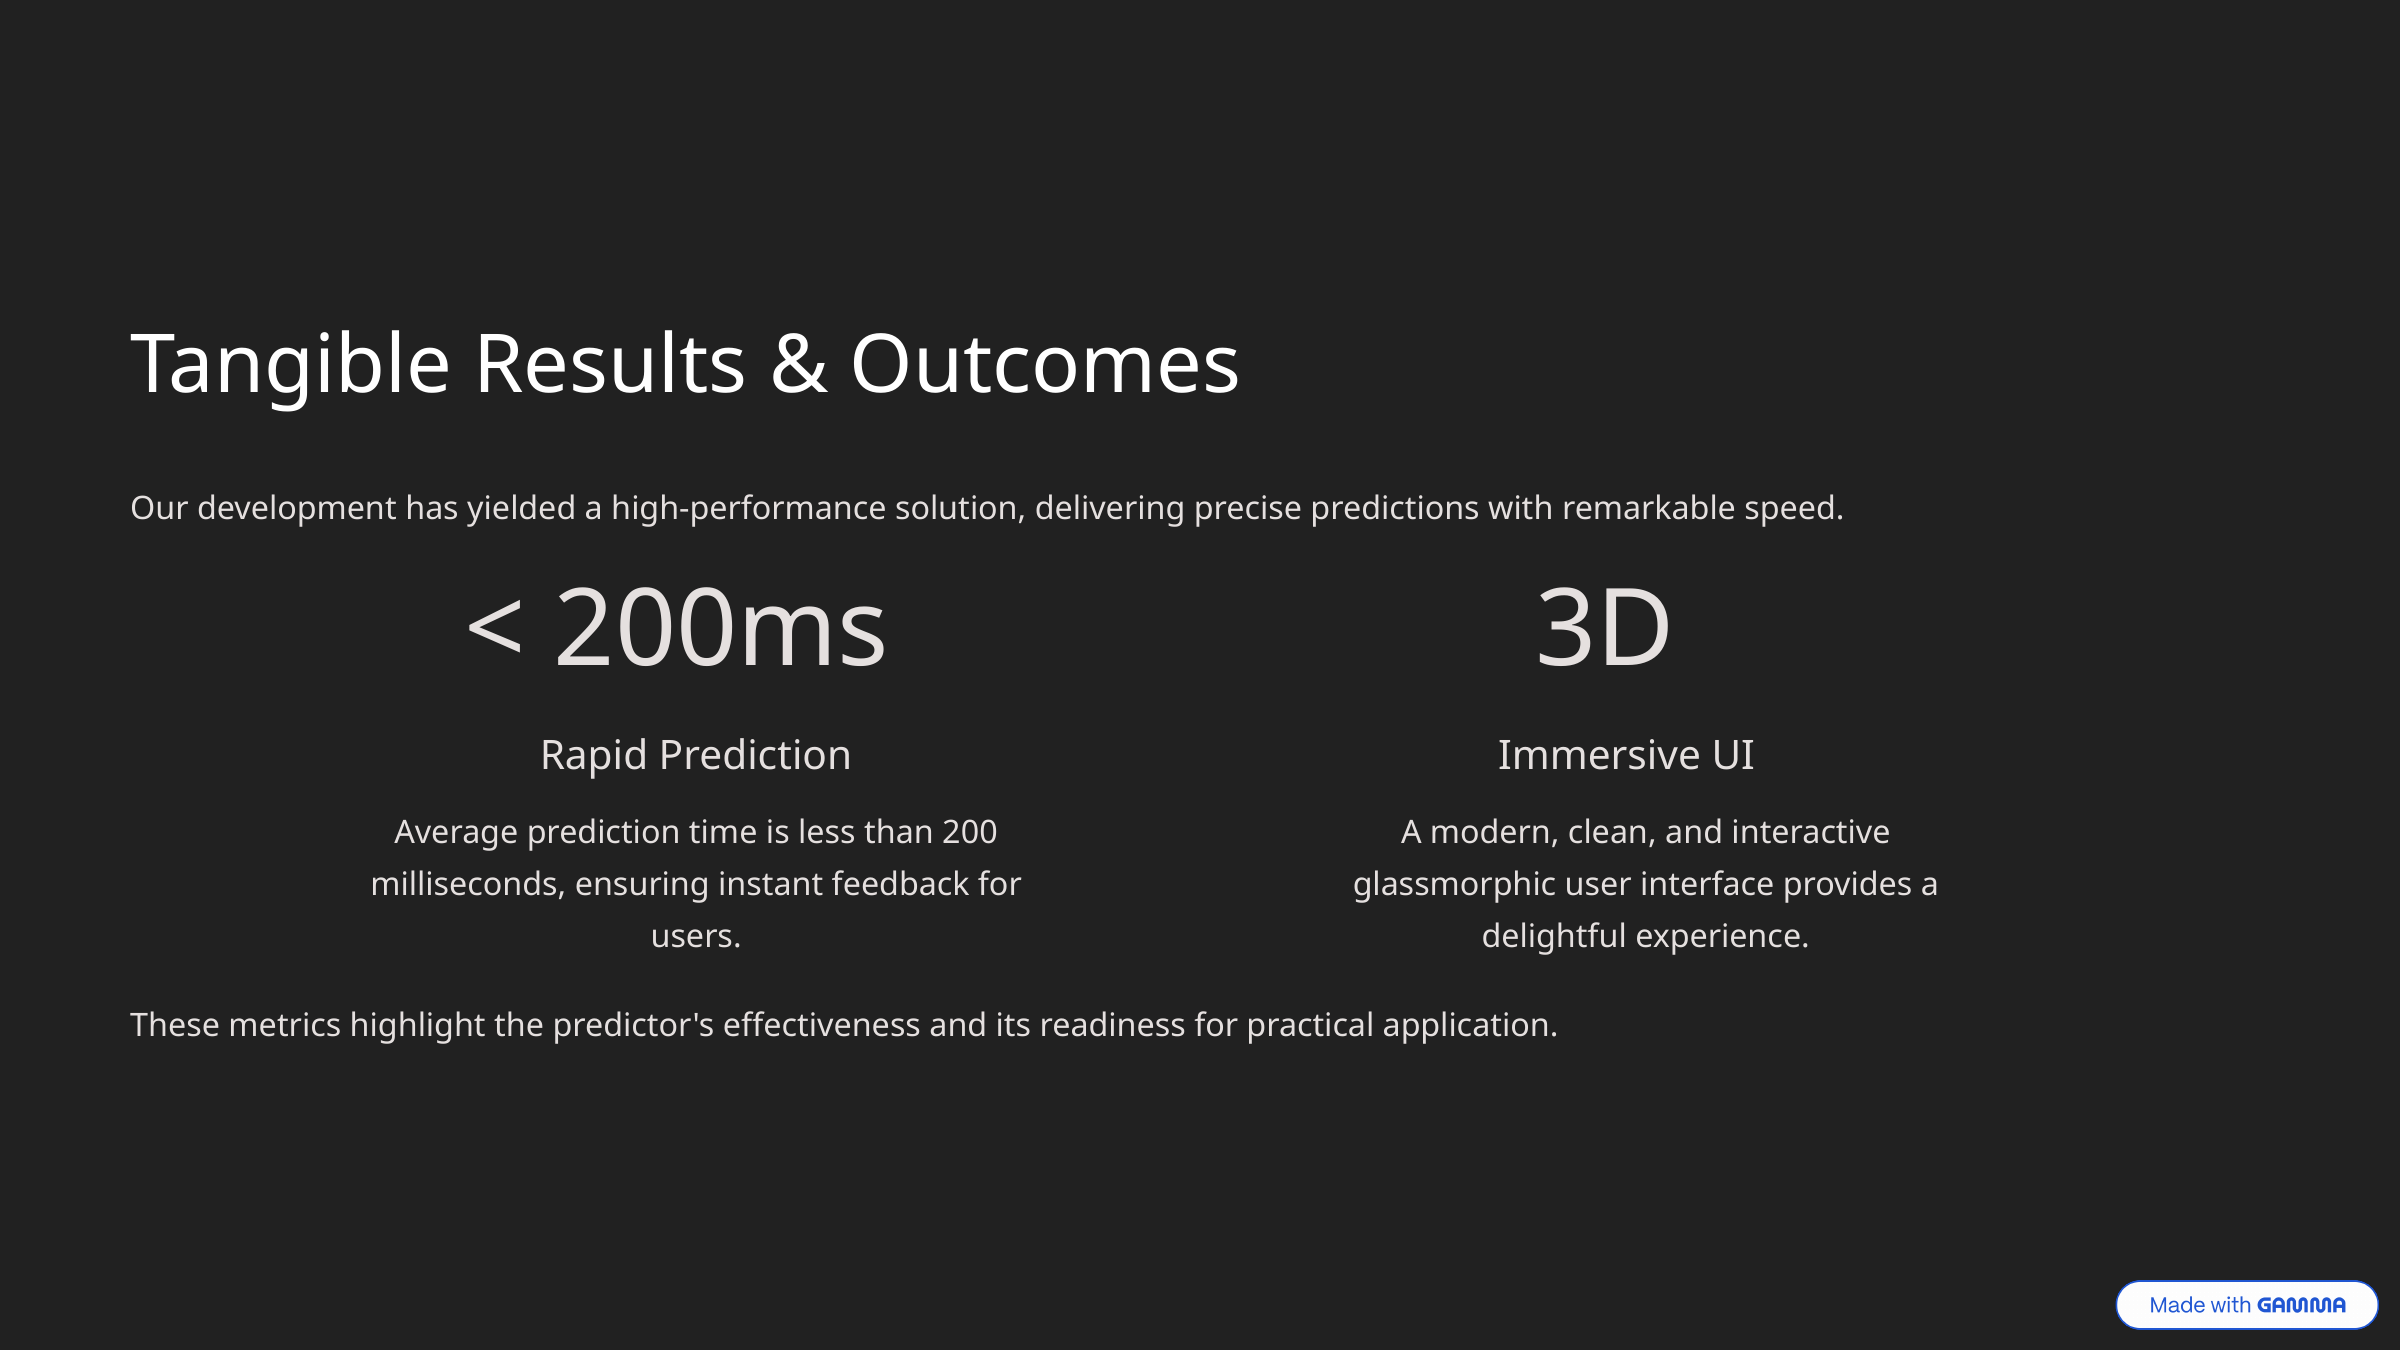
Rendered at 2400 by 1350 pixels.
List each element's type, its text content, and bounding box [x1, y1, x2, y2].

text_box Tangible Results & Outcomes [130, 307, 1449, 409]
text_box < 200ms [334, 579, 1020, 687]
text_box A modern, clean, and interactive glassmorphic user interface provides a delightful experience. [1303, 798, 1989, 902]
text_box Our development has yielded a high-performance solution, delivering precise predictions with remarkable speed. [130, 474, 2270, 526]
text_box Immersive UI [1423, 727, 1830, 778]
text_box Rapid Prediction [493, 727, 900, 778]
text_box Tangible Results & Outcomes [276, 354, 300, 387]
text_box 3D [1262, 579, 1948, 687]
text_box These metrics highlight the predictor's effectiveness and its readiness for practical application. [130, 991, 2270, 1043]
text_box Average prediction time is less than 200 milliseconds, ensuring instant feedback for users. [353, 798, 1039, 954]
